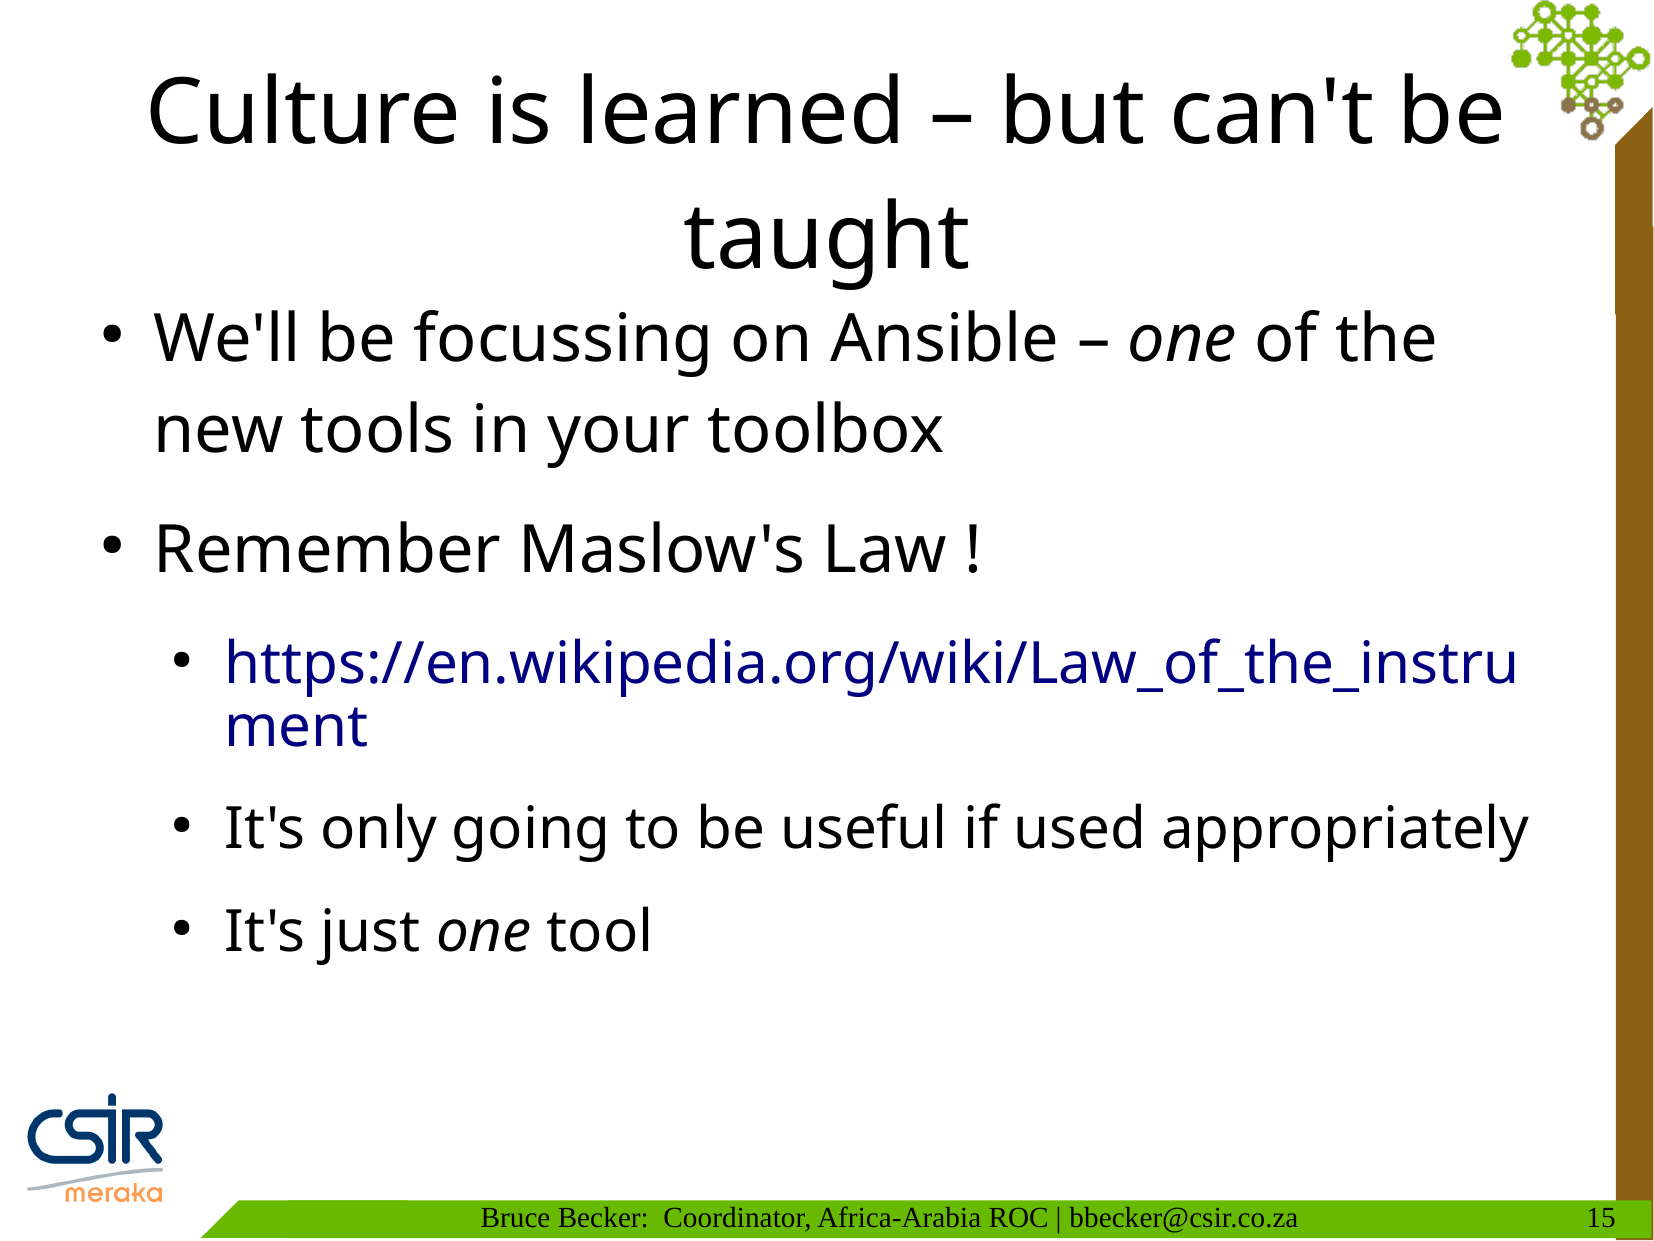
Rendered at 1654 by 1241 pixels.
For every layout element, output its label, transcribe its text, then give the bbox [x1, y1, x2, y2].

picture [12, 1074, 178, 1225]
list We'll be focussing on Ansible – one of the new tools in your toolbox Remember Maslow's Law ! https://en.wikipedia.org/wiki/Law_of_the_instrument It's only going to be useful if used appropriately It's just one tool [82, 290, 1571, 1010]
title Culture is learned – but can't be taught [82, 60, 1571, 282]
picture [1503, 0, 1654, 144]
